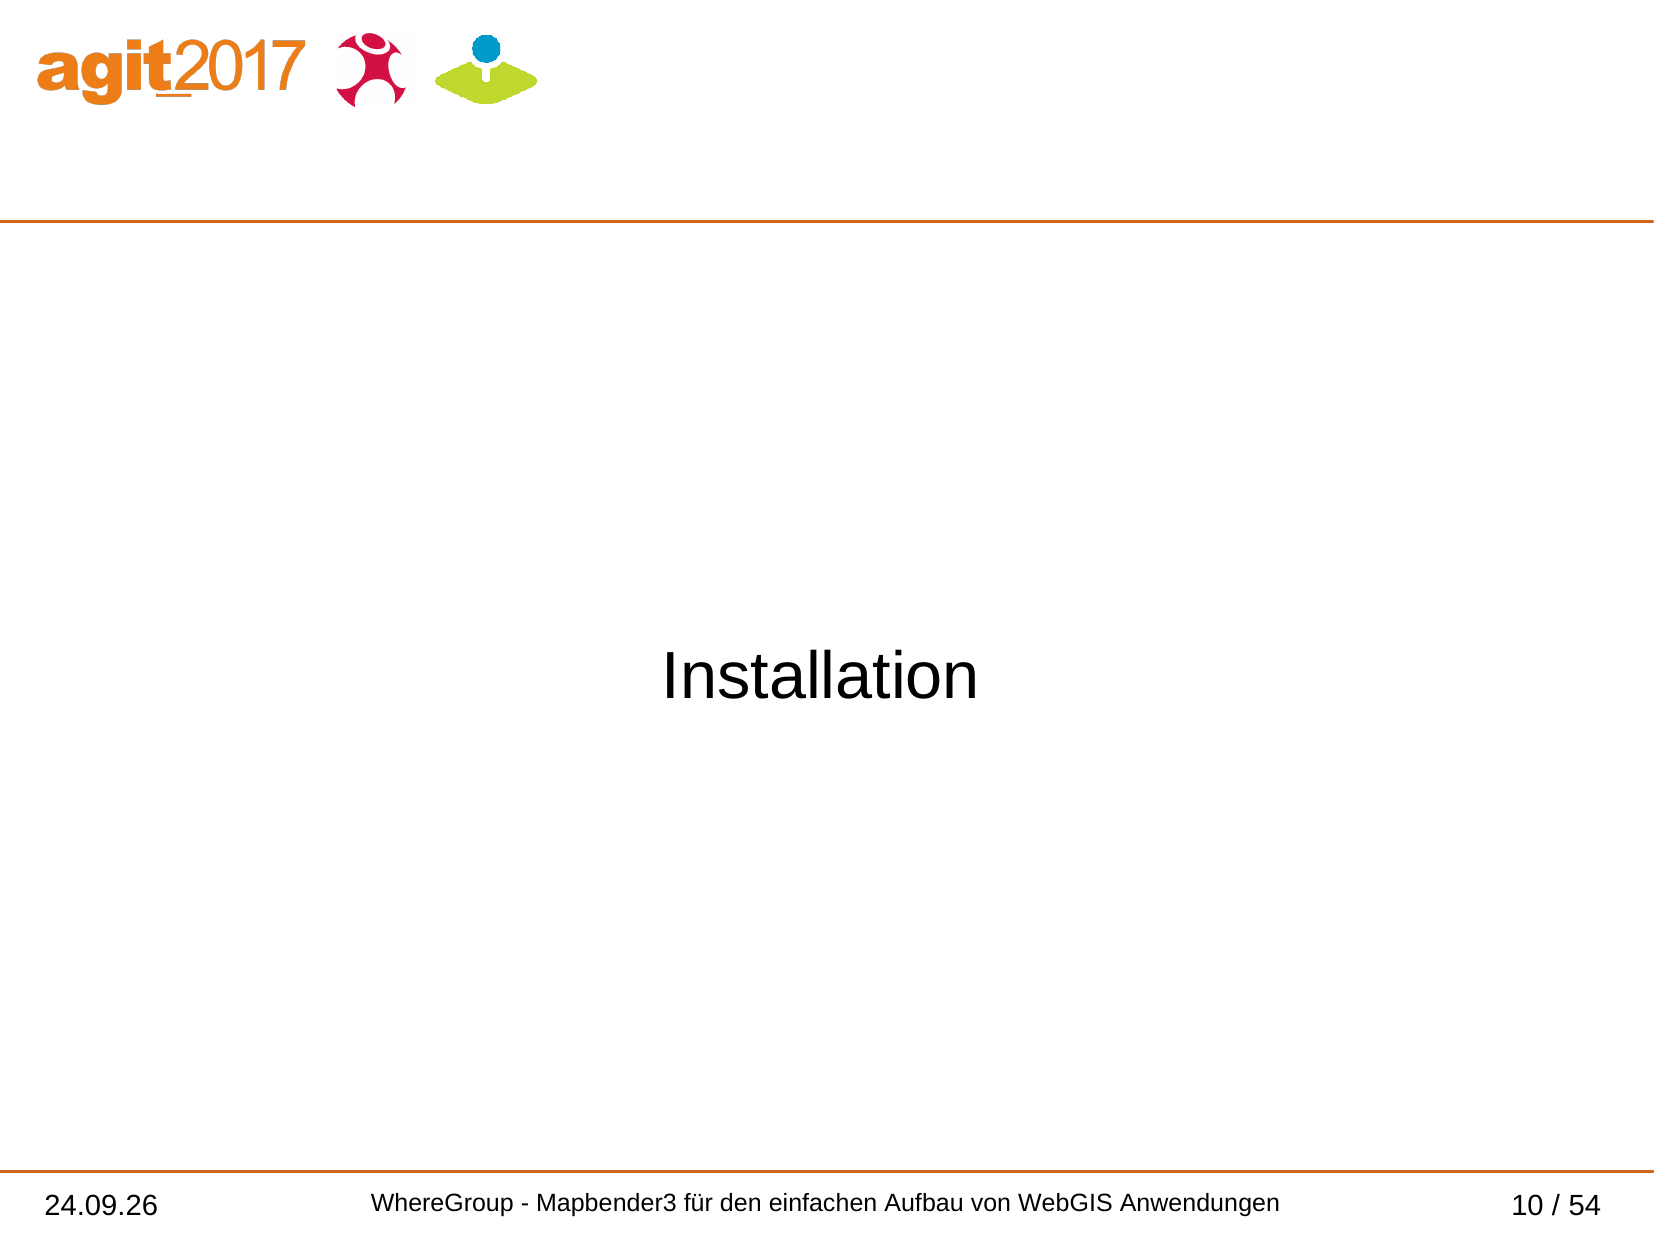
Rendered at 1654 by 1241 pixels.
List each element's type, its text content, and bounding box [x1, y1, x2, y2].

picture [435, 35, 538, 104]
subtitle Installation [76, 177, 1565, 1173]
picture [35, 23, 308, 107]
